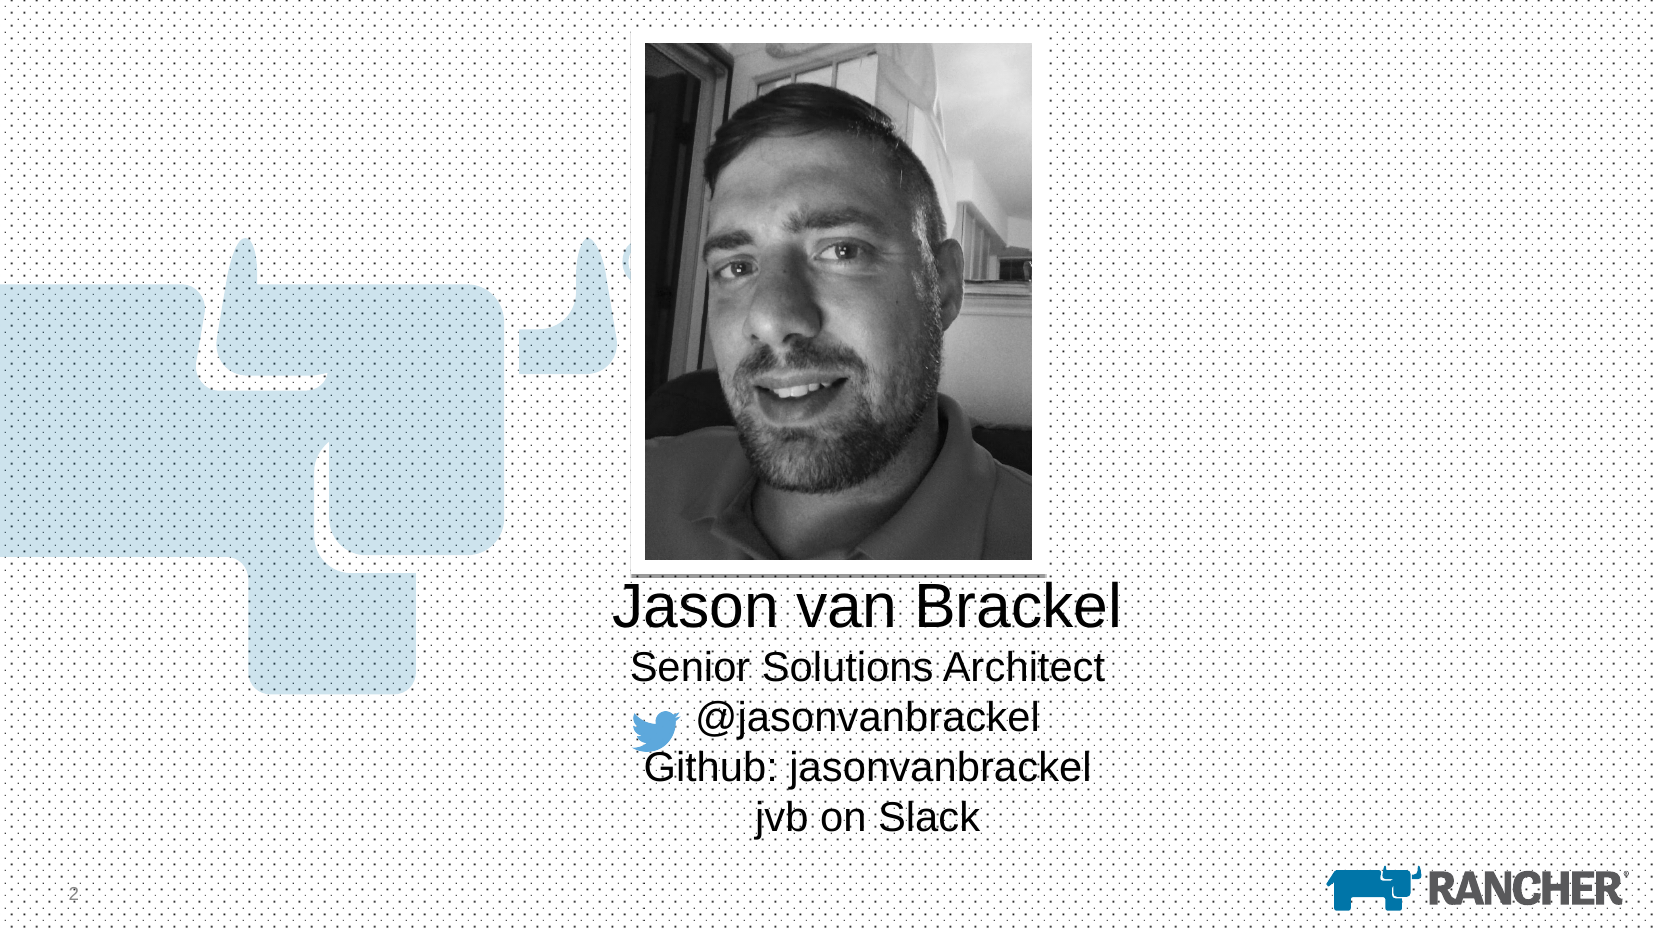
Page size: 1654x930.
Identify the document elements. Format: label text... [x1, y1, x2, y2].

slide_number <number> [22, 867, 95, 918]
picture [645, 42, 1032, 560]
picture [0, 0, 1654, 930]
text_box Jason van Brackel Senior Solutions Architect @jasonvanbrackel Github: jasonvanbrackel jvb on Slack [480, 549, 1255, 930]
picture [631, 711, 681, 752]
